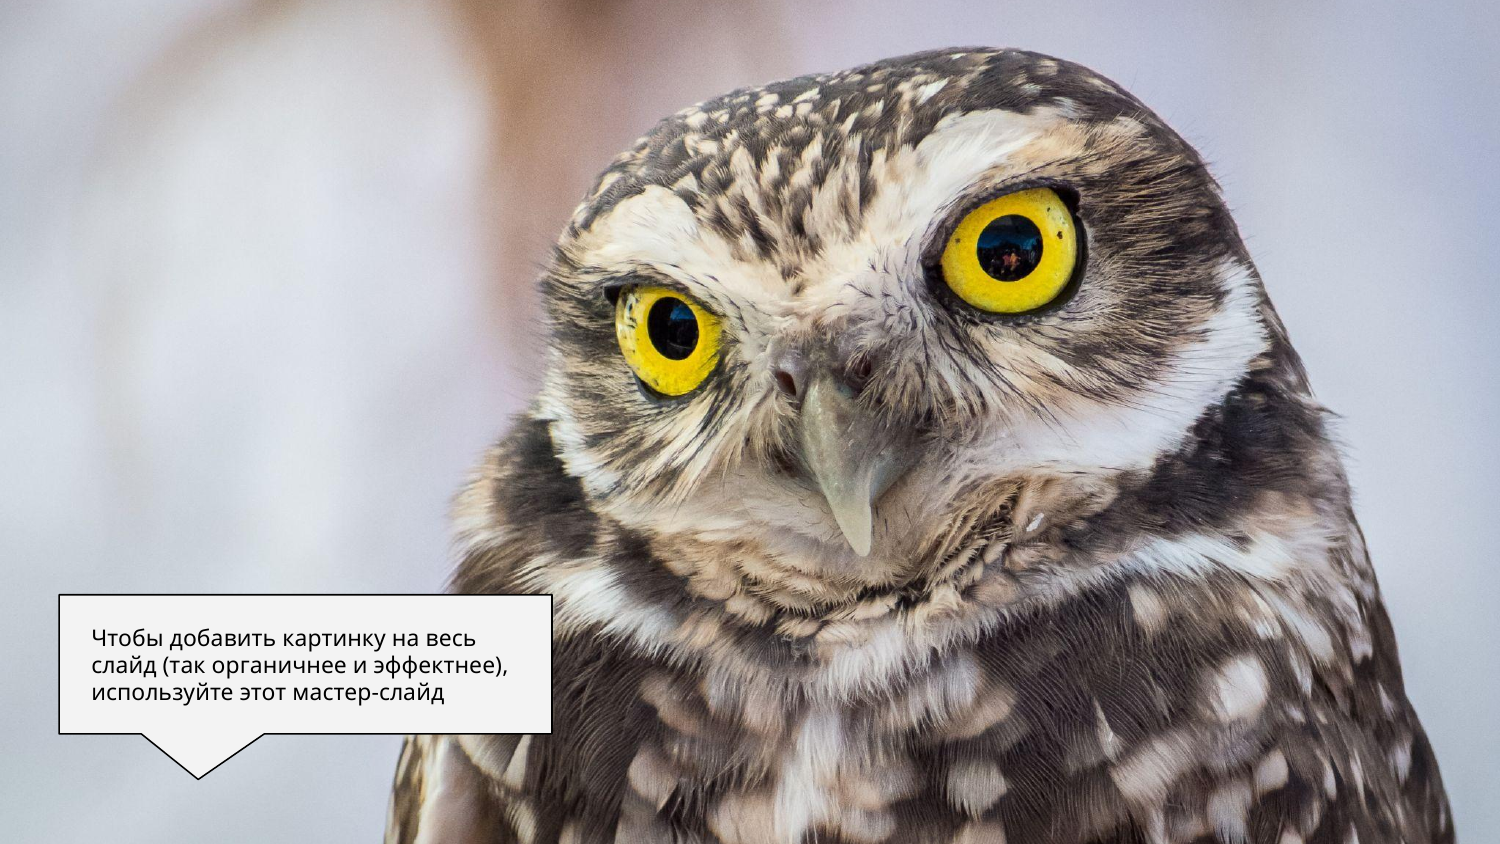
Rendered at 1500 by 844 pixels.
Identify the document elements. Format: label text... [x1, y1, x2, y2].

picture [0, 0, 1500, 844]
text_box Чтобы добавить картинку на весь слайд (так органичнее и эффектнее), используйте этот мастер-слайд [59, 594, 552, 780]
